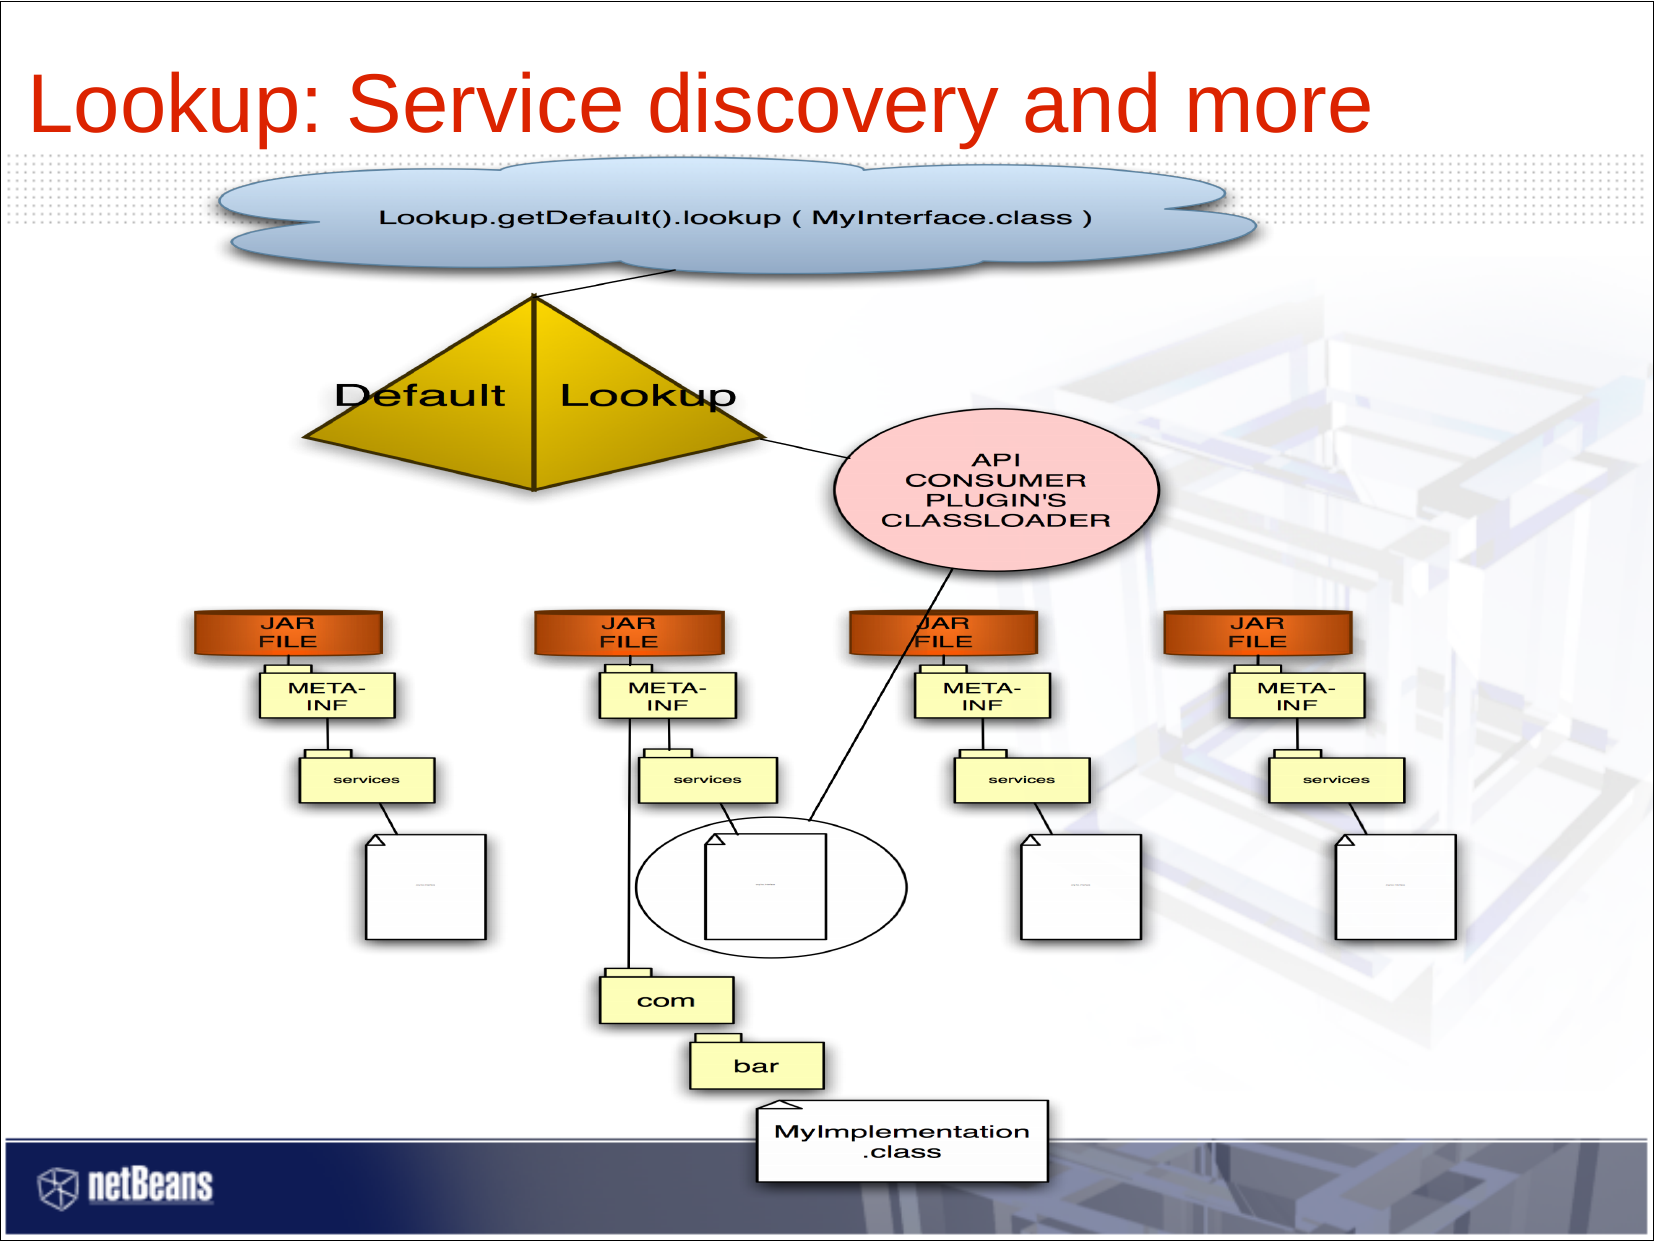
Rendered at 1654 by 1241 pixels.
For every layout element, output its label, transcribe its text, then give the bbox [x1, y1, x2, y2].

picture [1, 2, 1653, 1240]
title Lookup: Service discovery and more [27, 0, 1627, 208]
